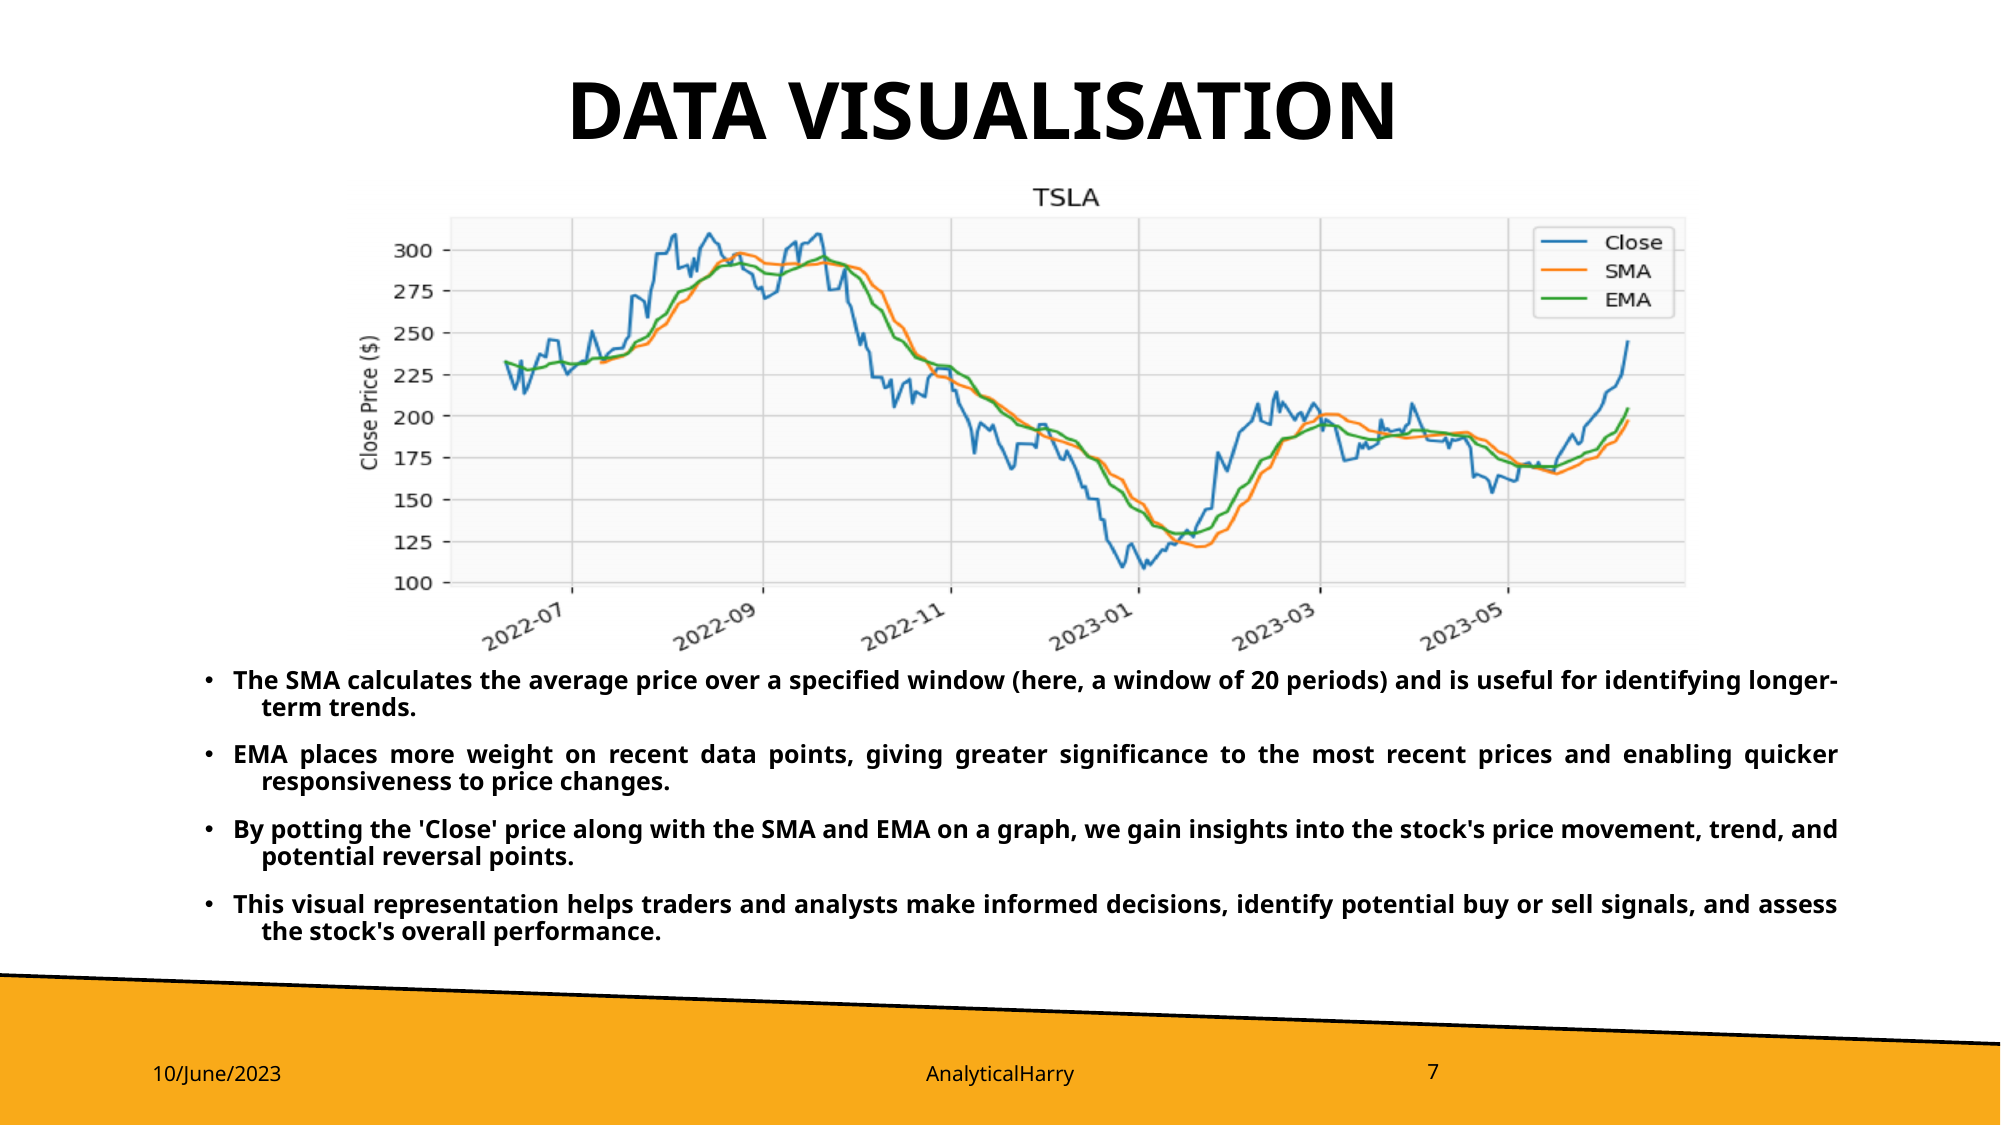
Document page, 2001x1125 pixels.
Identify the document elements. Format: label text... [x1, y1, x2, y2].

title DATA VISUALISATION [131, 5, 1857, 223]
text_box [1412, 1042, 1863, 1103]
text_box The SMA calculates the average price over a specified window (here, a window of 20 periods) and is useful for identifying longer-term trends. EMA places more weight on recent data points, giving greater significance to the most recent prices and enabling quicker responsiveness to price changes. By potting the 'Close' price along with the SMA and EMA on a graph, we gain insights into the stock's price movement, trend, and potential reversal points. This visual representation helps traders and analysts make informed decisions, identify potential buy or sell signals, and assess the stock's overall performance. [190, 660, 1857, 962]
text_box AnalyticalHarry [662, 1042, 1338, 1103]
text_box 10/June/2023 [137, 1042, 588, 1103]
picture [347, 176, 1699, 654]
